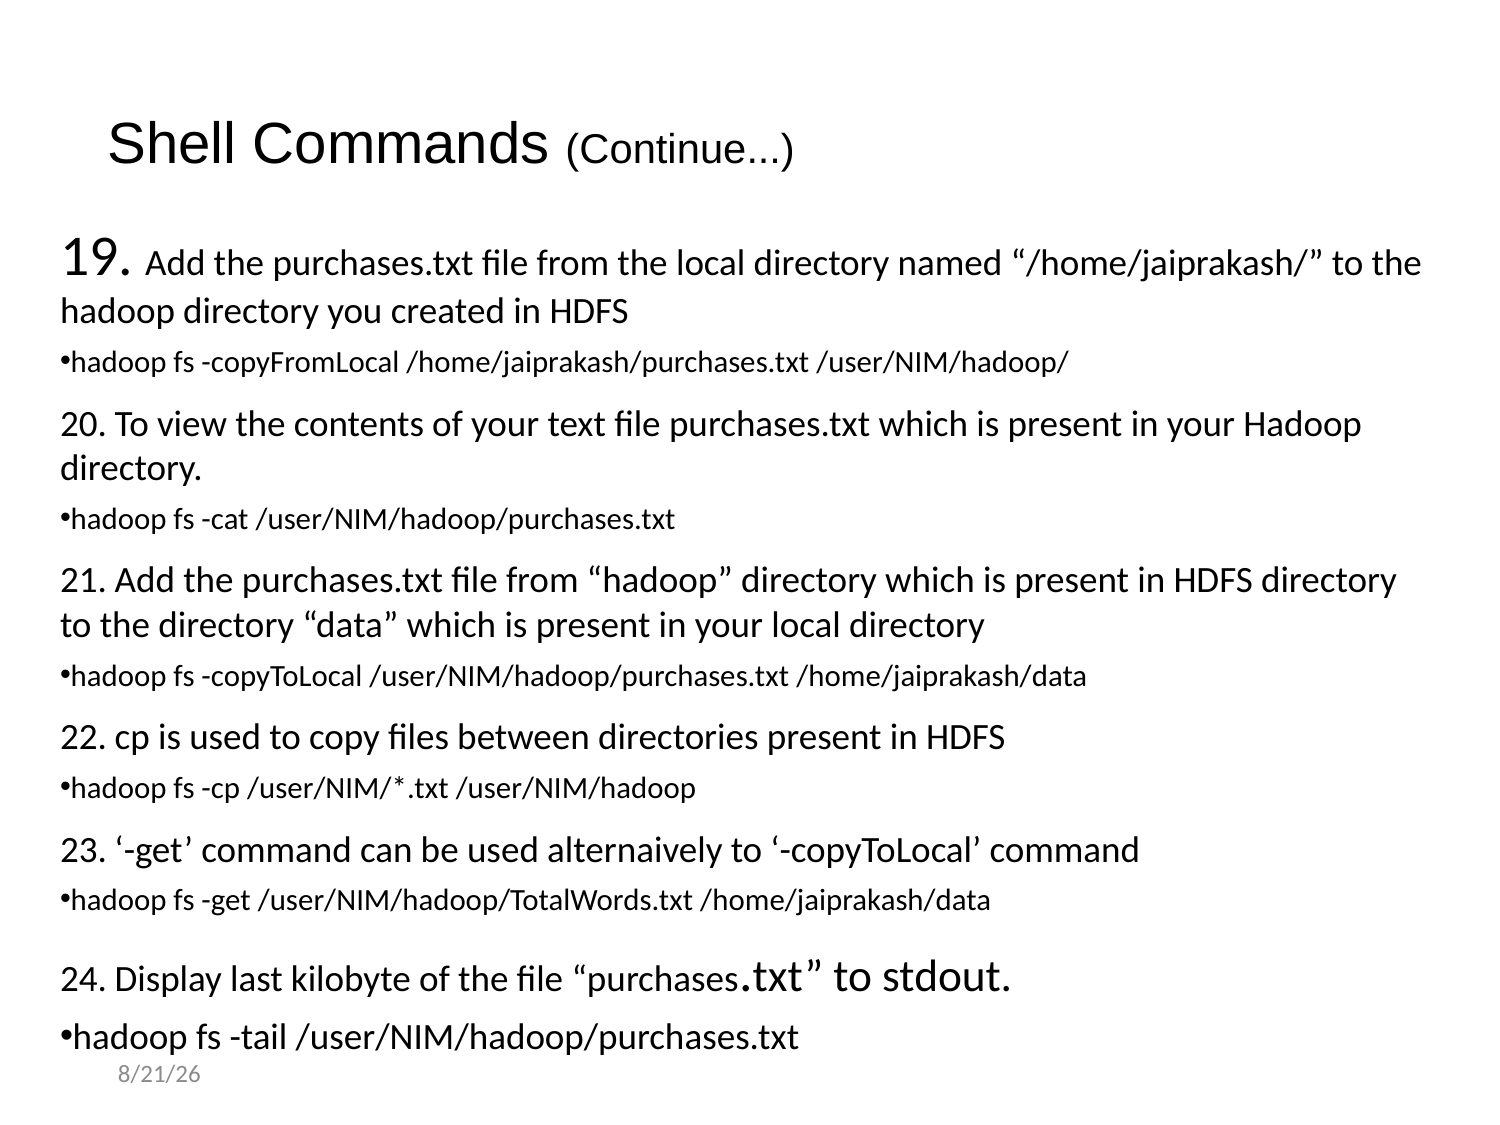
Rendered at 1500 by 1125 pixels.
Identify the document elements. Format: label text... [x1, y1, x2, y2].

list Add the purchases.txt file from the local directory named “/home/jaiprakash/” to the hadoop directory you created in HDFS hadoop fs -copyFromLocal /home/jaiprakash/purchases.txt /user/NIM/hadoop/ To view the contents of your text file purchases.txt which is present in your Hadoop directory. hadoop fs -cat /user/NIM/hadoop/purchases.txt Add the purchases.txt file from “hadoop” directory which is present in HDFS directory to the directory “data” which is present in your local directory hadoop fs -copyToLocal /user/NIM/hadoop/purchases.txt /home/jaiprakash/data cp is used to copy files between directories present in HDFS hadoop fs -cp /user/NIM/*.txt /user/NIM/hadoop ‘-get’ command can be used alternaively to ‘-copyToLocal’ command hadoop fs -get /user/NIM/hadoop/TotalWords.txt /home/jaiprakash/data Display last kilobyte of the file “purchases.txt” to stdout. hadoop fs -tail /user/NIM/hadoop/purchases.txt [45, 210, 1441, 1066]
text_box 8/10/2023 [102, 1042, 441, 1103]
text_box Shell Commands (Continue...) [92, 104, 810, 171]
